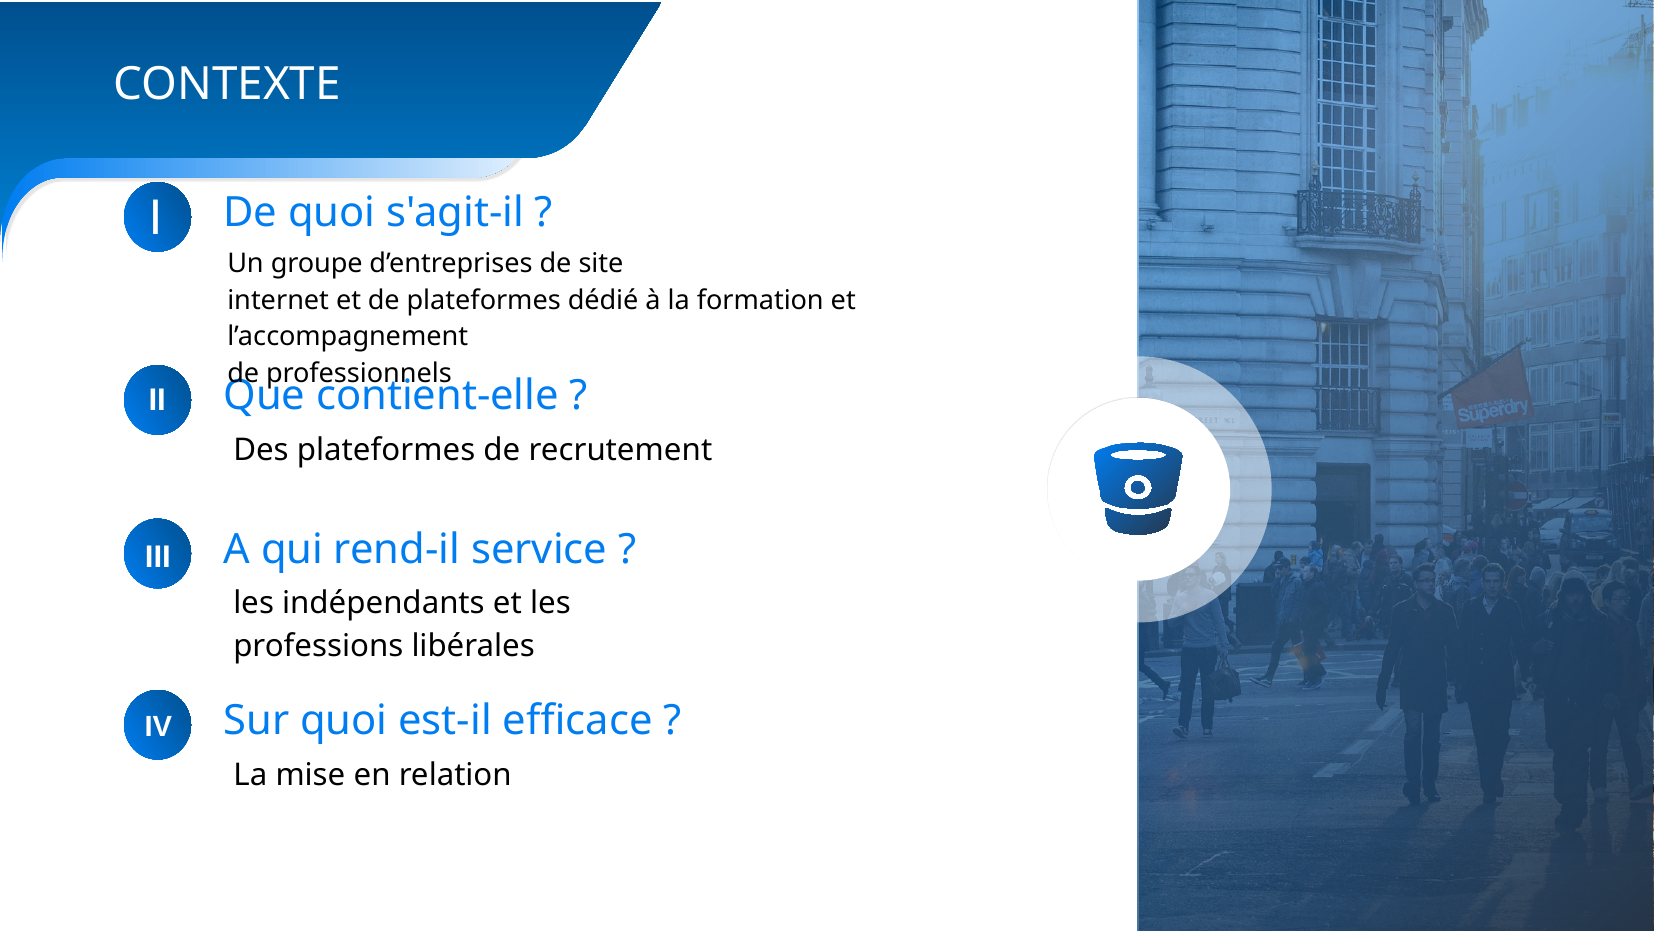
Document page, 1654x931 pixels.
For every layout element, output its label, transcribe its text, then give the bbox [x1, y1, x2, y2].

text_box [135, 751, 180, 760]
text_box [124, 706, 129, 743]
text_box les indépendants et les professions libérales [218, 572, 892, 678]
text_box A qui rend-il service ? [208, 513, 815, 589]
text_box CONTEXTE [98, 46, 356, 117]
text_box Sur quoi est-il efficace ? [208, 685, 709, 760]
text_box Que contient-elle ? [208, 360, 671, 436]
text_box I [124, 182, 192, 252]
text_box III [130, 531, 203, 582]
text_box [138, 582, 177, 589]
text_box [132, 518, 183, 531]
text_box Des plateformes de recrutement [218, 419, 892, 525]
text_box De quoi s'agit-il ? [208, 177, 671, 253]
text_box II [124, 365, 192, 435]
text_box [1005, 0, 1654, 931]
text_box [132, 690, 183, 702]
text_box Que contient-elle ? [230, 382, 249, 406]
text_box La mise en relation [218, 744, 910, 849]
text_box [0, 2, 662, 263]
text_box IV [129, 702, 203, 751]
text_box Un groupe d’entreprises de site internet et de plateformes dédié à la formation et l’accompagnement de professionnels [212, 236, 1075, 369]
text_box [124, 533, 130, 574]
